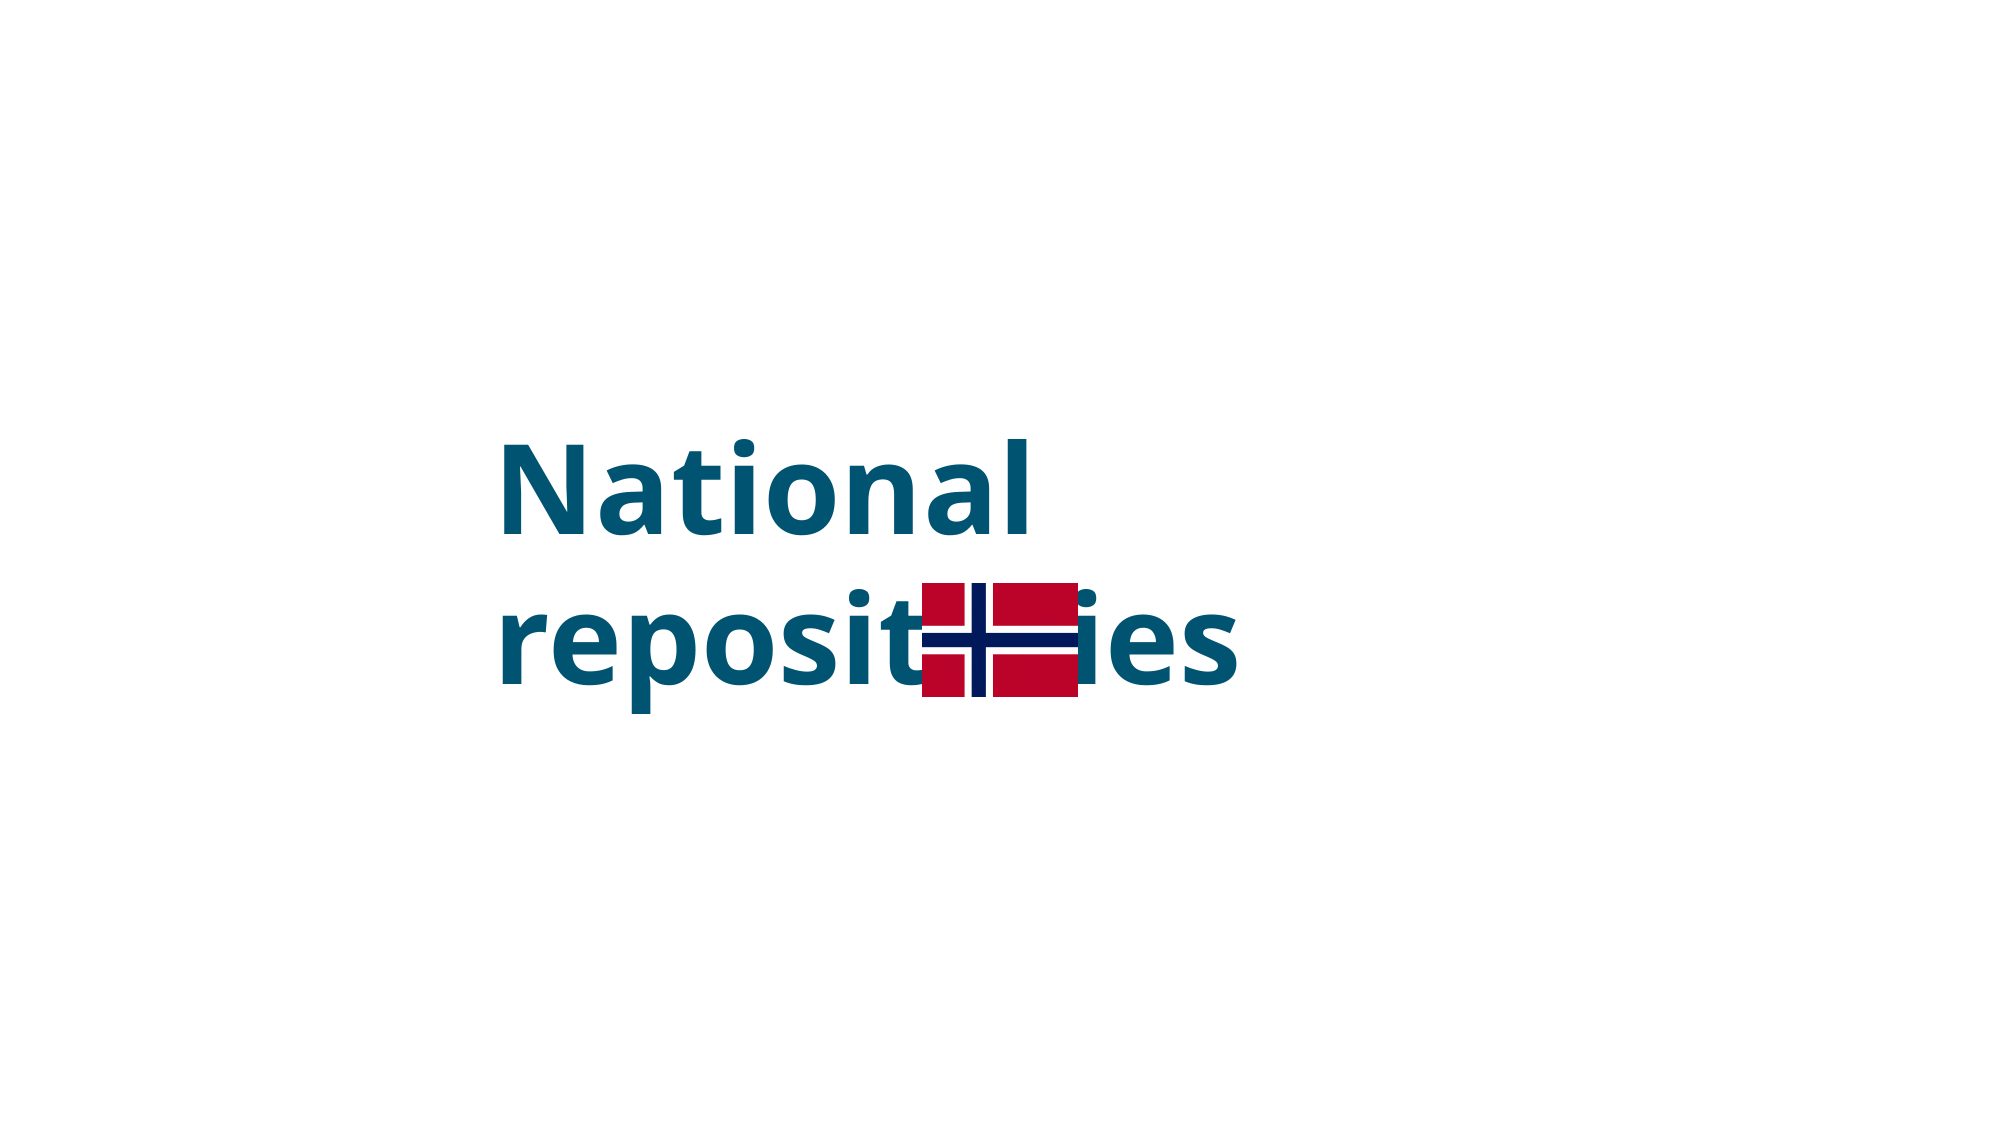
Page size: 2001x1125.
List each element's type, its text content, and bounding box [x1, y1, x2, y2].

text_box National repositories [478, 402, 1659, 717]
picture [922, 583, 1078, 697]
